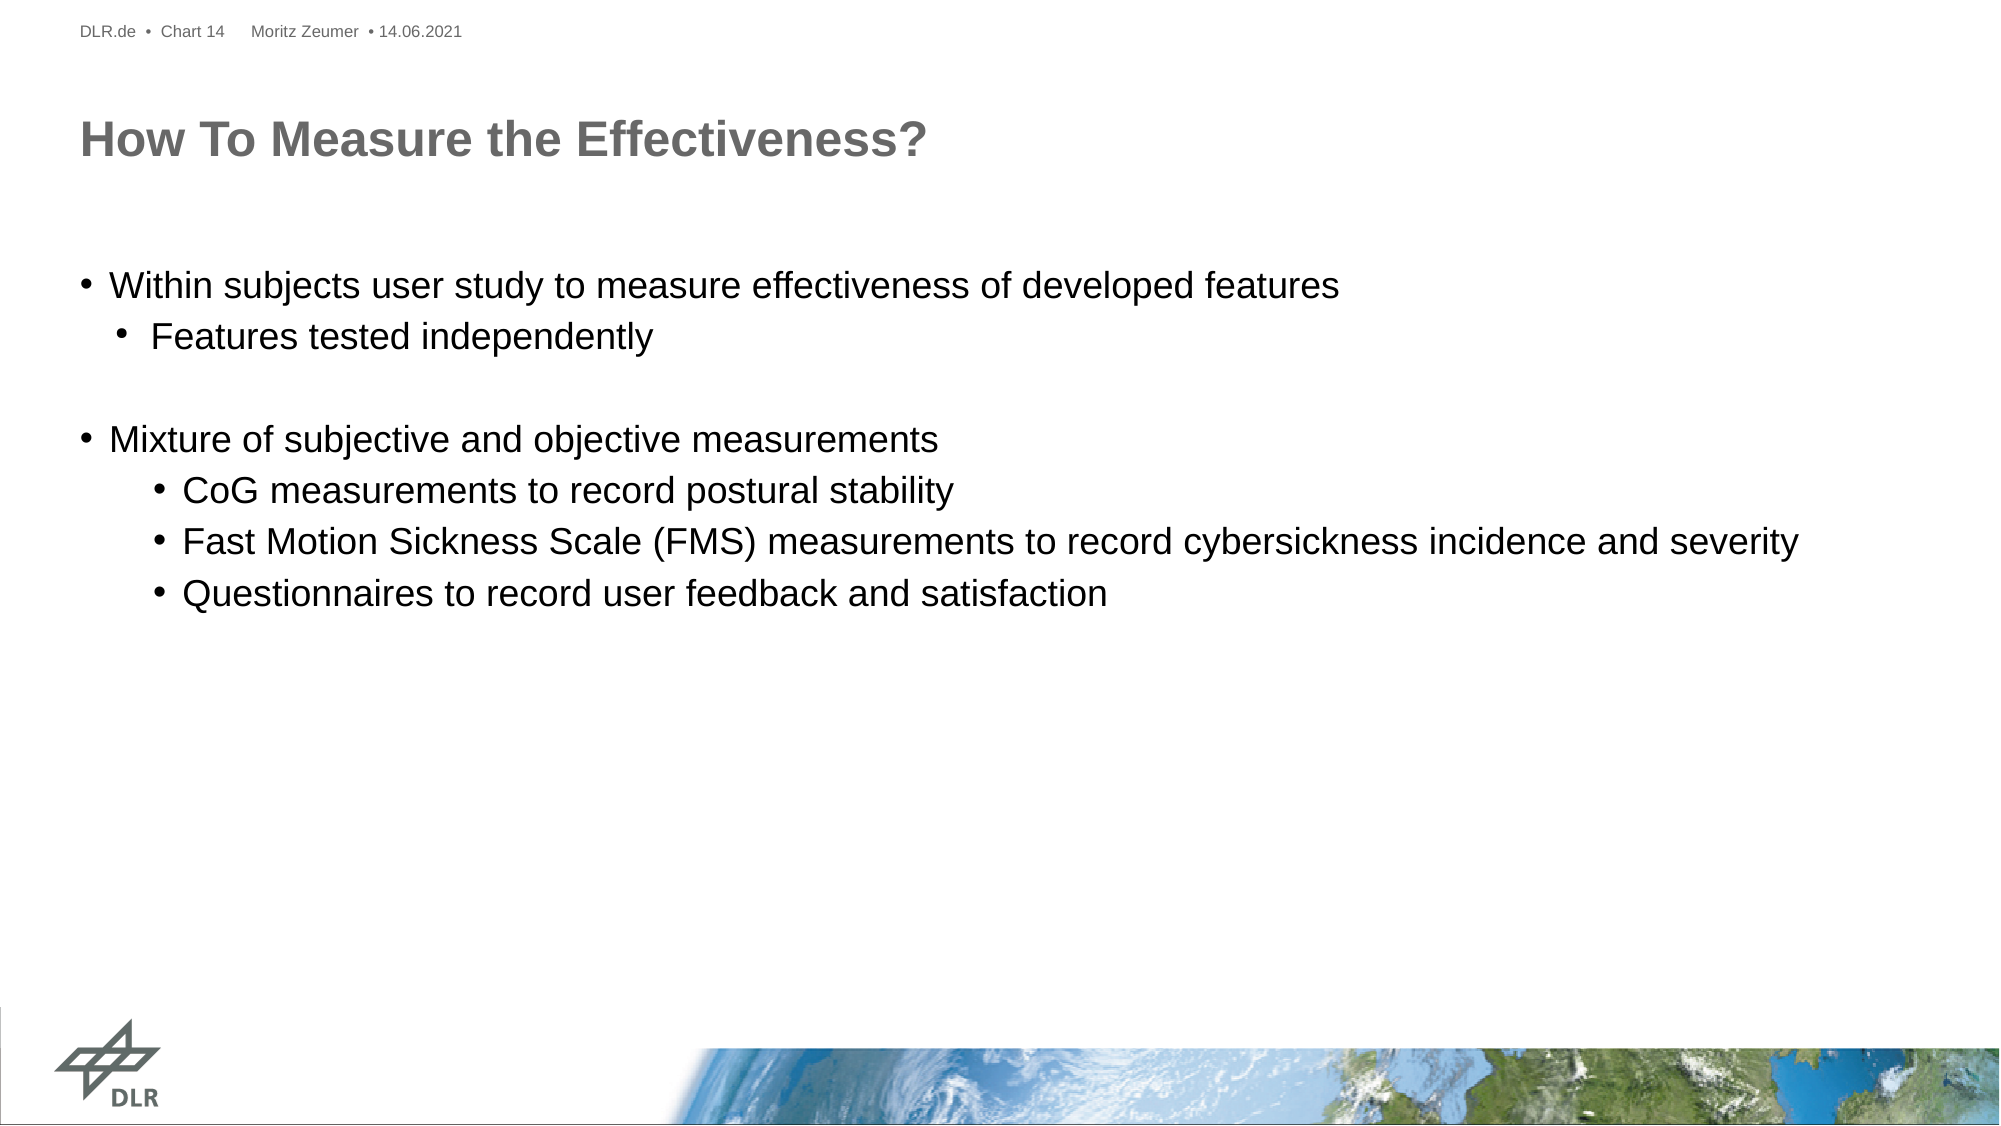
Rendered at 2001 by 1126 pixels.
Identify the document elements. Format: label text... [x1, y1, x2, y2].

text_box DLR.de • Chart <number> [79, 20, 251, 45]
text_box How To Measure the Effectiveness? [79, 106, 1921, 228]
text_box Moritz Zeumer • 14.06.2021 [251, 20, 1921, 45]
text_box Within subjects user study to measure effectiveness of developed features Features tested independently Mixture of subjective and objective measurements CoG measurements to record postural stability Fast Motion Sickness Scale (FMS) measurements to record cybersickness incidence and severity Questionnaires to record user feedback and satisfaction [79, 261, 1921, 973]
